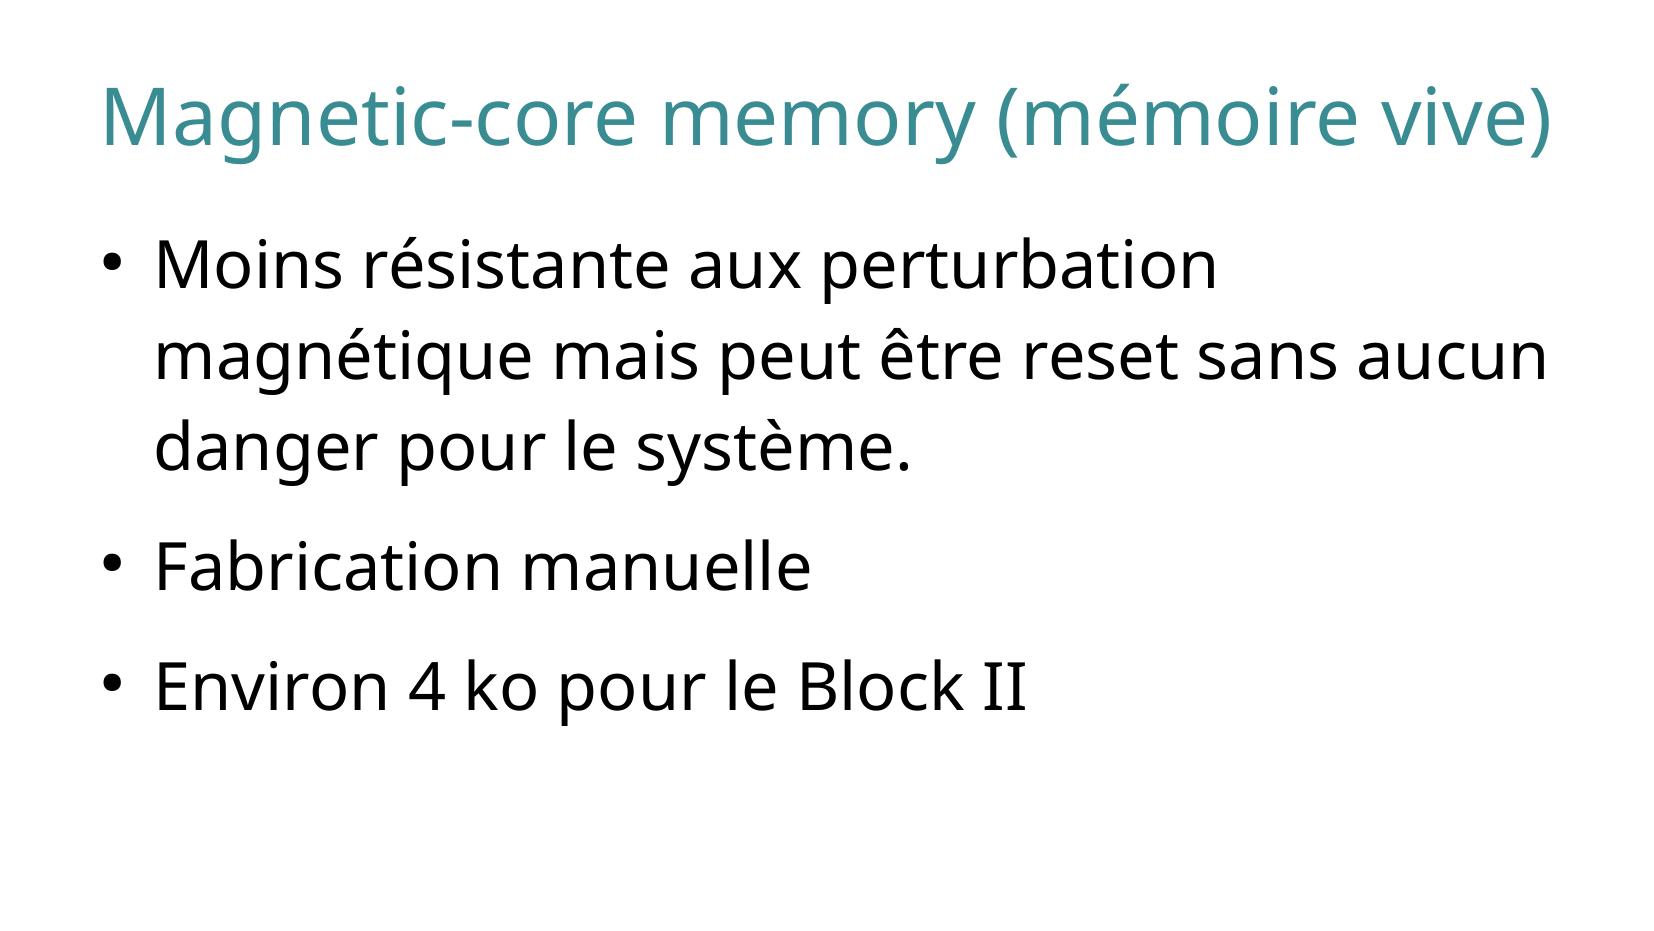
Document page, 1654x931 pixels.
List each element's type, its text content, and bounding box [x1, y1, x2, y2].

title Magnetic-core memory (mémoire vive) [82, 21, 1571, 208]
list Moins résistante aux perturbation magnétique mais peut être reset sans aucun danger pour le système. Fabrication manuelle Environ 4 ko pour le Block II [82, 217, 1571, 758]
